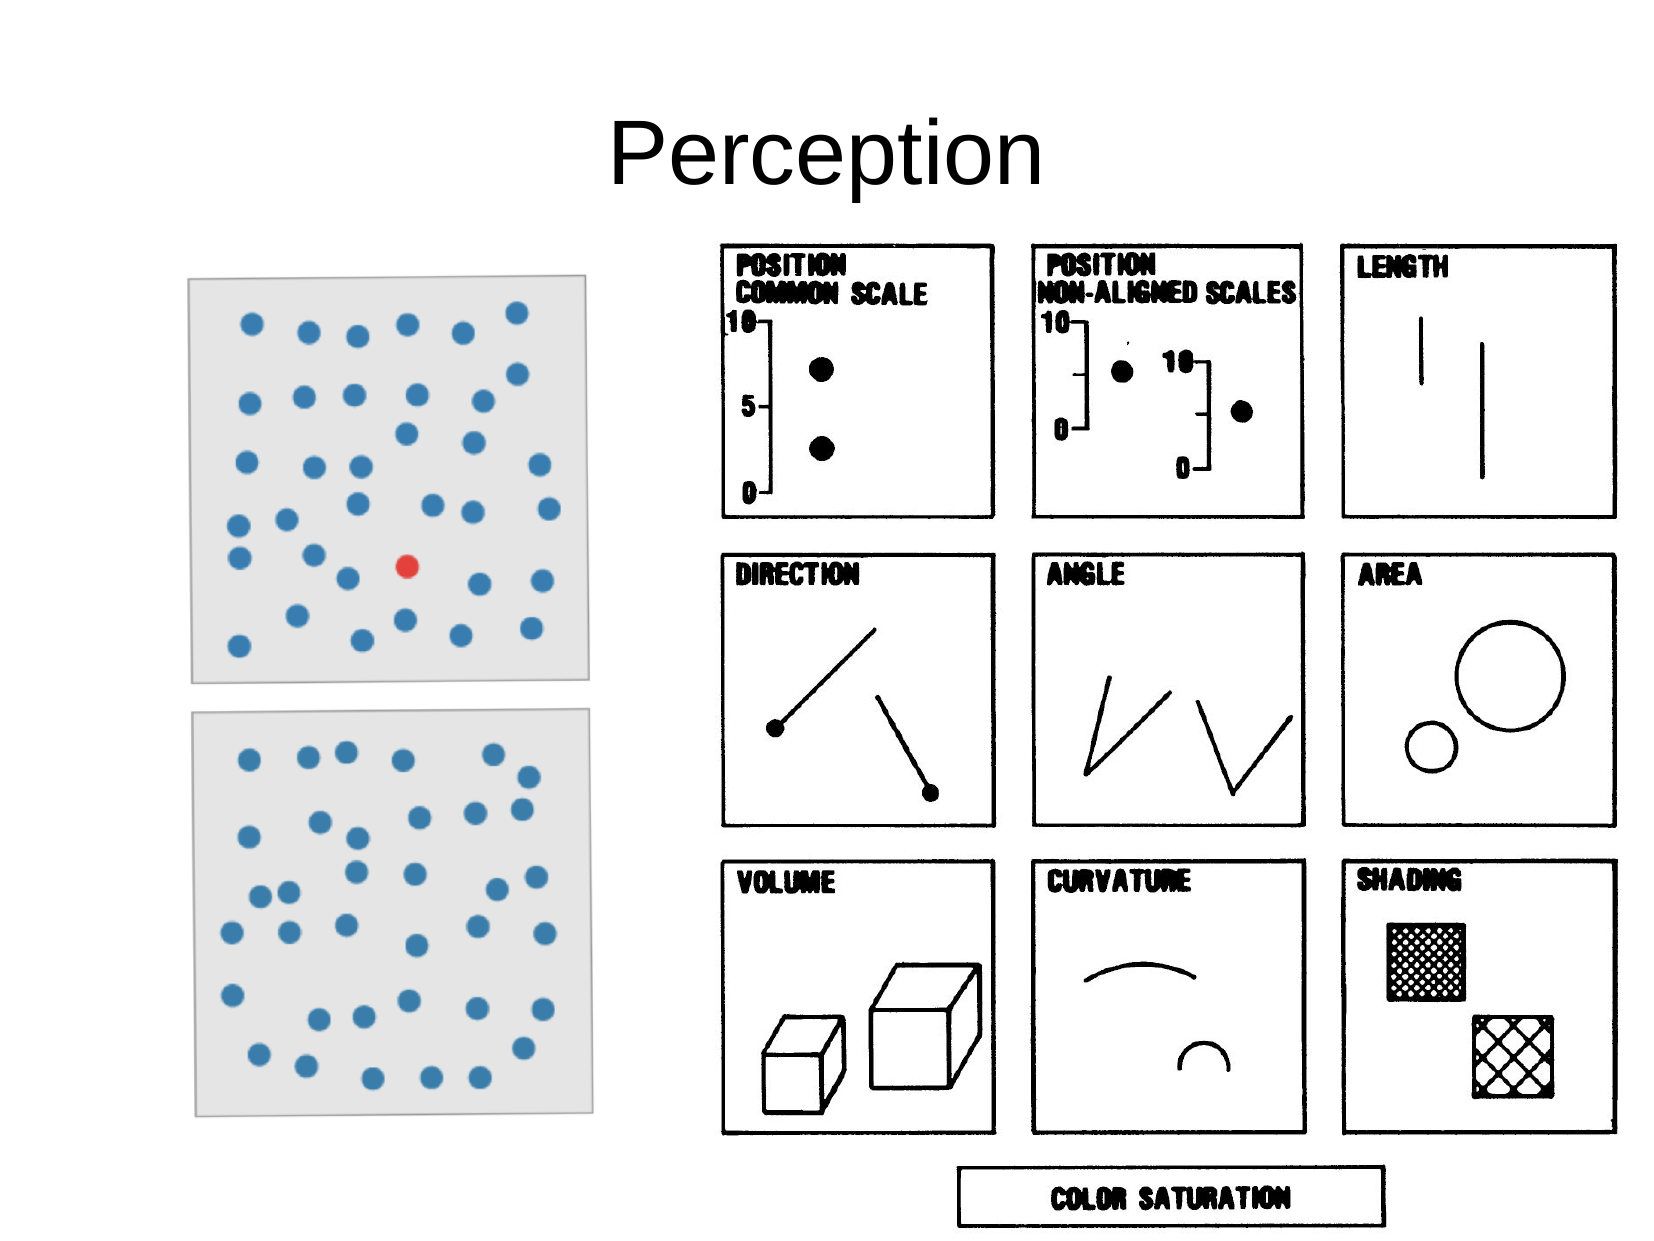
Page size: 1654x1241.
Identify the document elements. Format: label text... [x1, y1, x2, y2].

title Perception [82, 49, 1571, 257]
picture [180, 270, 598, 1127]
picture [686, 205, 1654, 1241]
